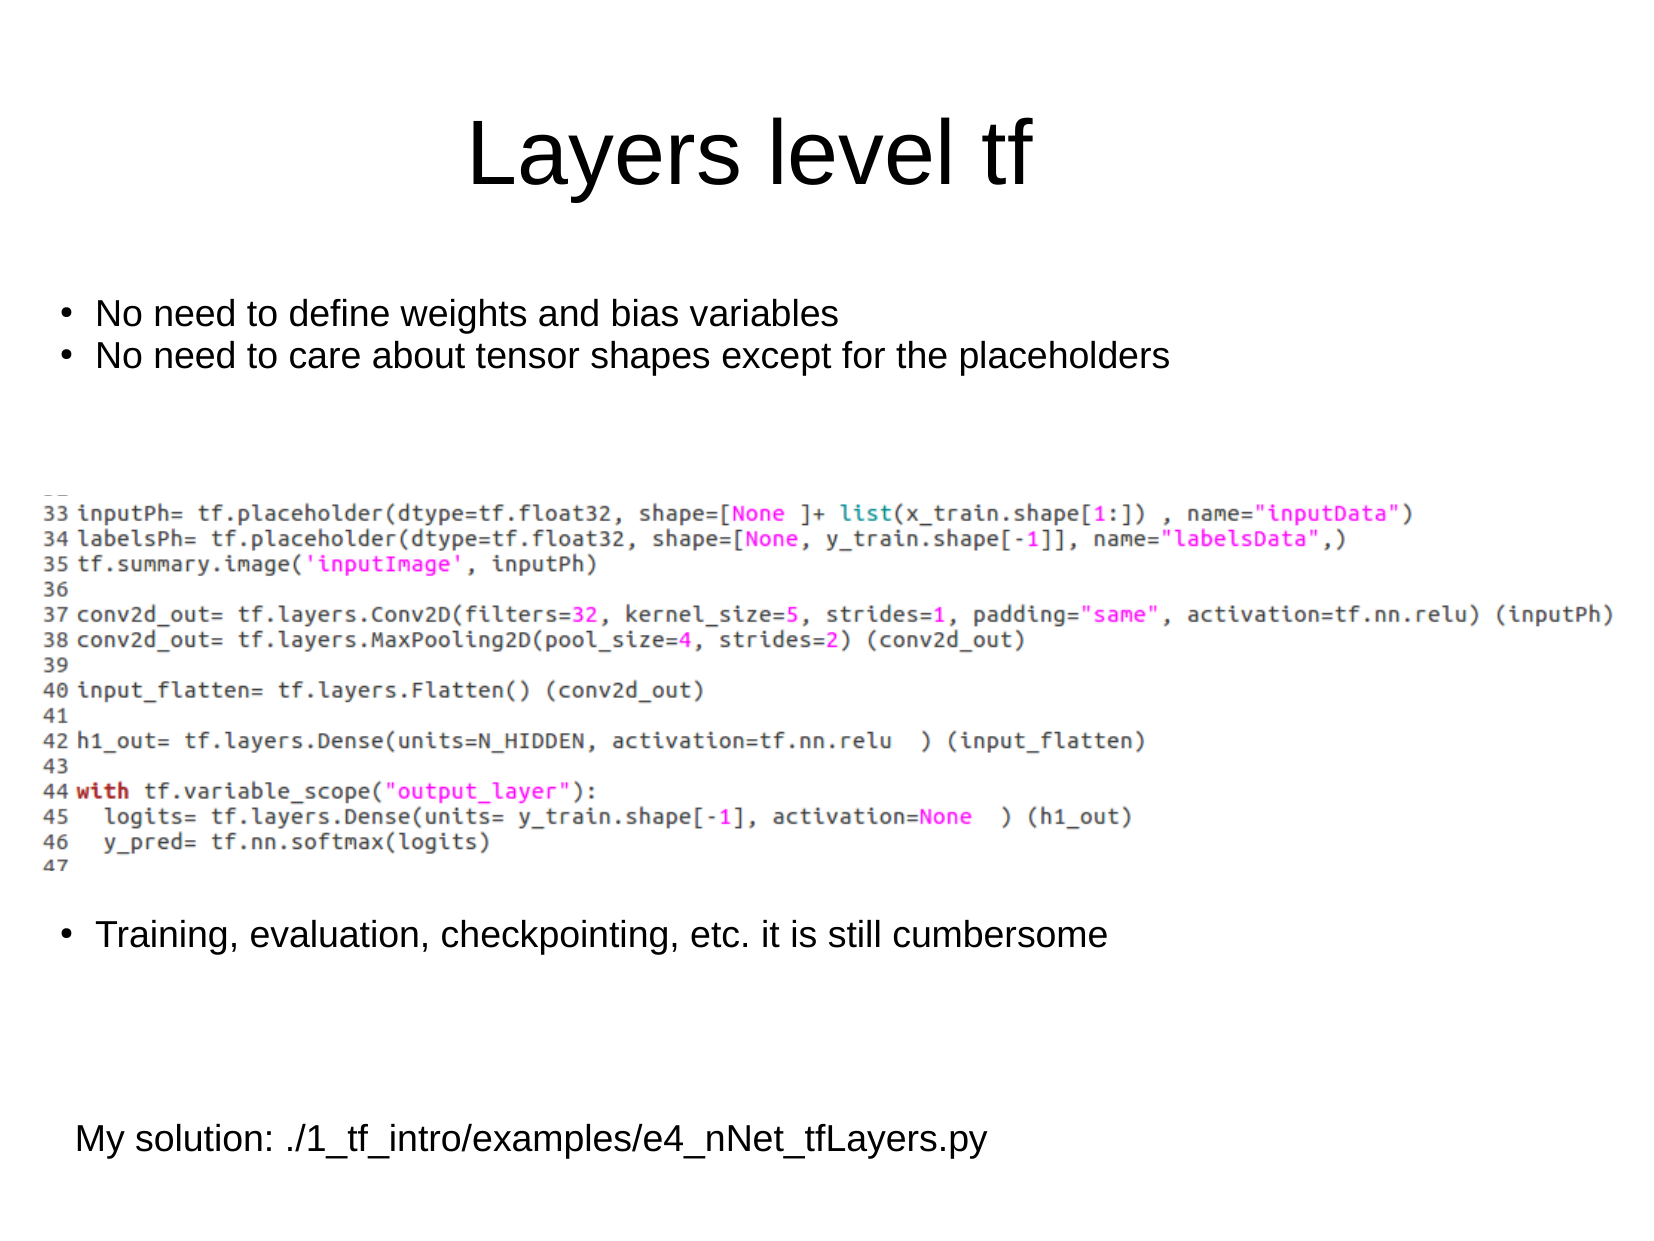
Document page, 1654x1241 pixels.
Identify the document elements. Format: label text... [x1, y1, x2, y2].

picture [25, 495, 1636, 871]
text_box No need to define weights and bias variables No need to care about tensor shapes except for the placeholders [45, 285, 1351, 384]
text_box Training, evaluation, checkpointing, etc. it is still cumbersome [45, 906, 1351, 964]
title Layers level tf [150, 49, 1351, 257]
text_box My solution: ./1_tf_intro/examples/e4_nNet_tfLayers.py [60, 1110, 1216, 1216]
